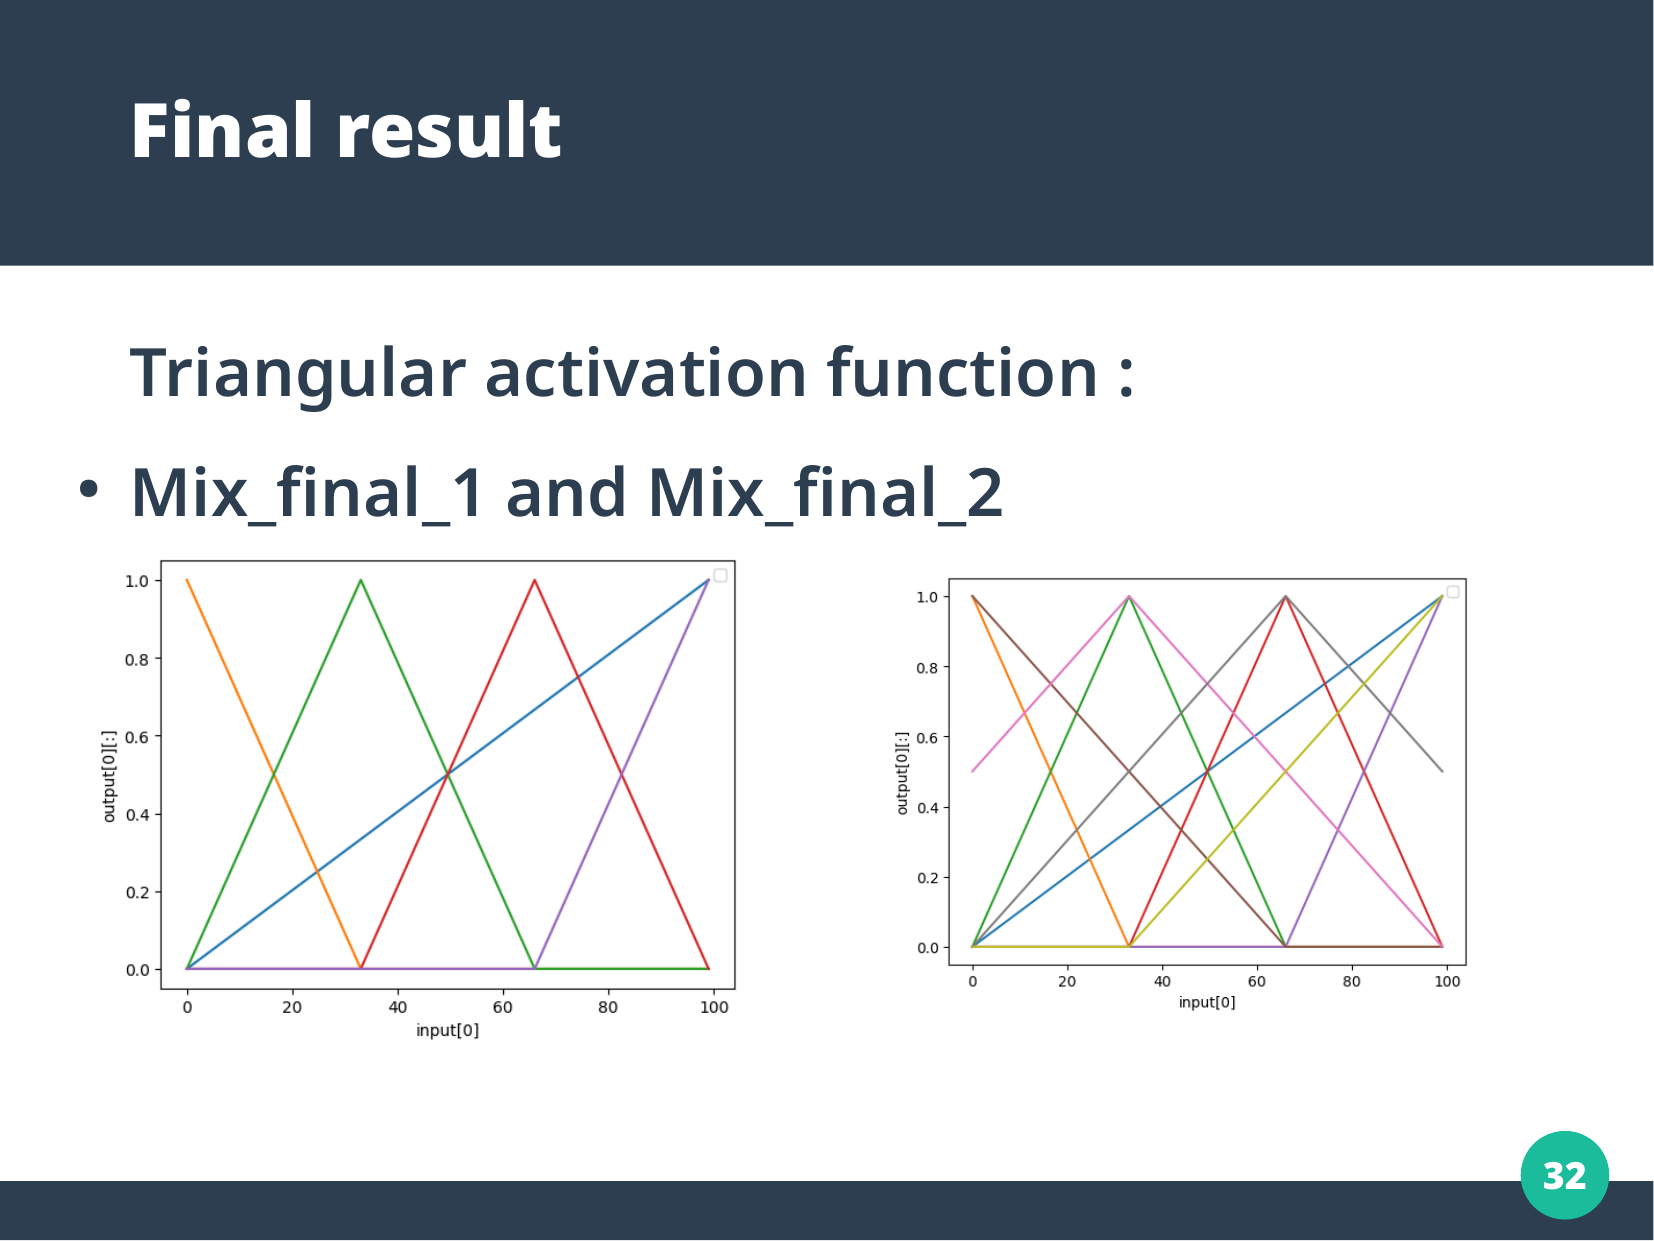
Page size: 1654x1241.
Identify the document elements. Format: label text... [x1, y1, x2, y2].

list Triangular activation function : Mix_final_1 and Mix_final_2 [59, 324, 1595, 1152]
title Final result [59, 49, 1595, 207]
picture [90, 550, 746, 1051]
picture [885, 569, 1476, 1021]
